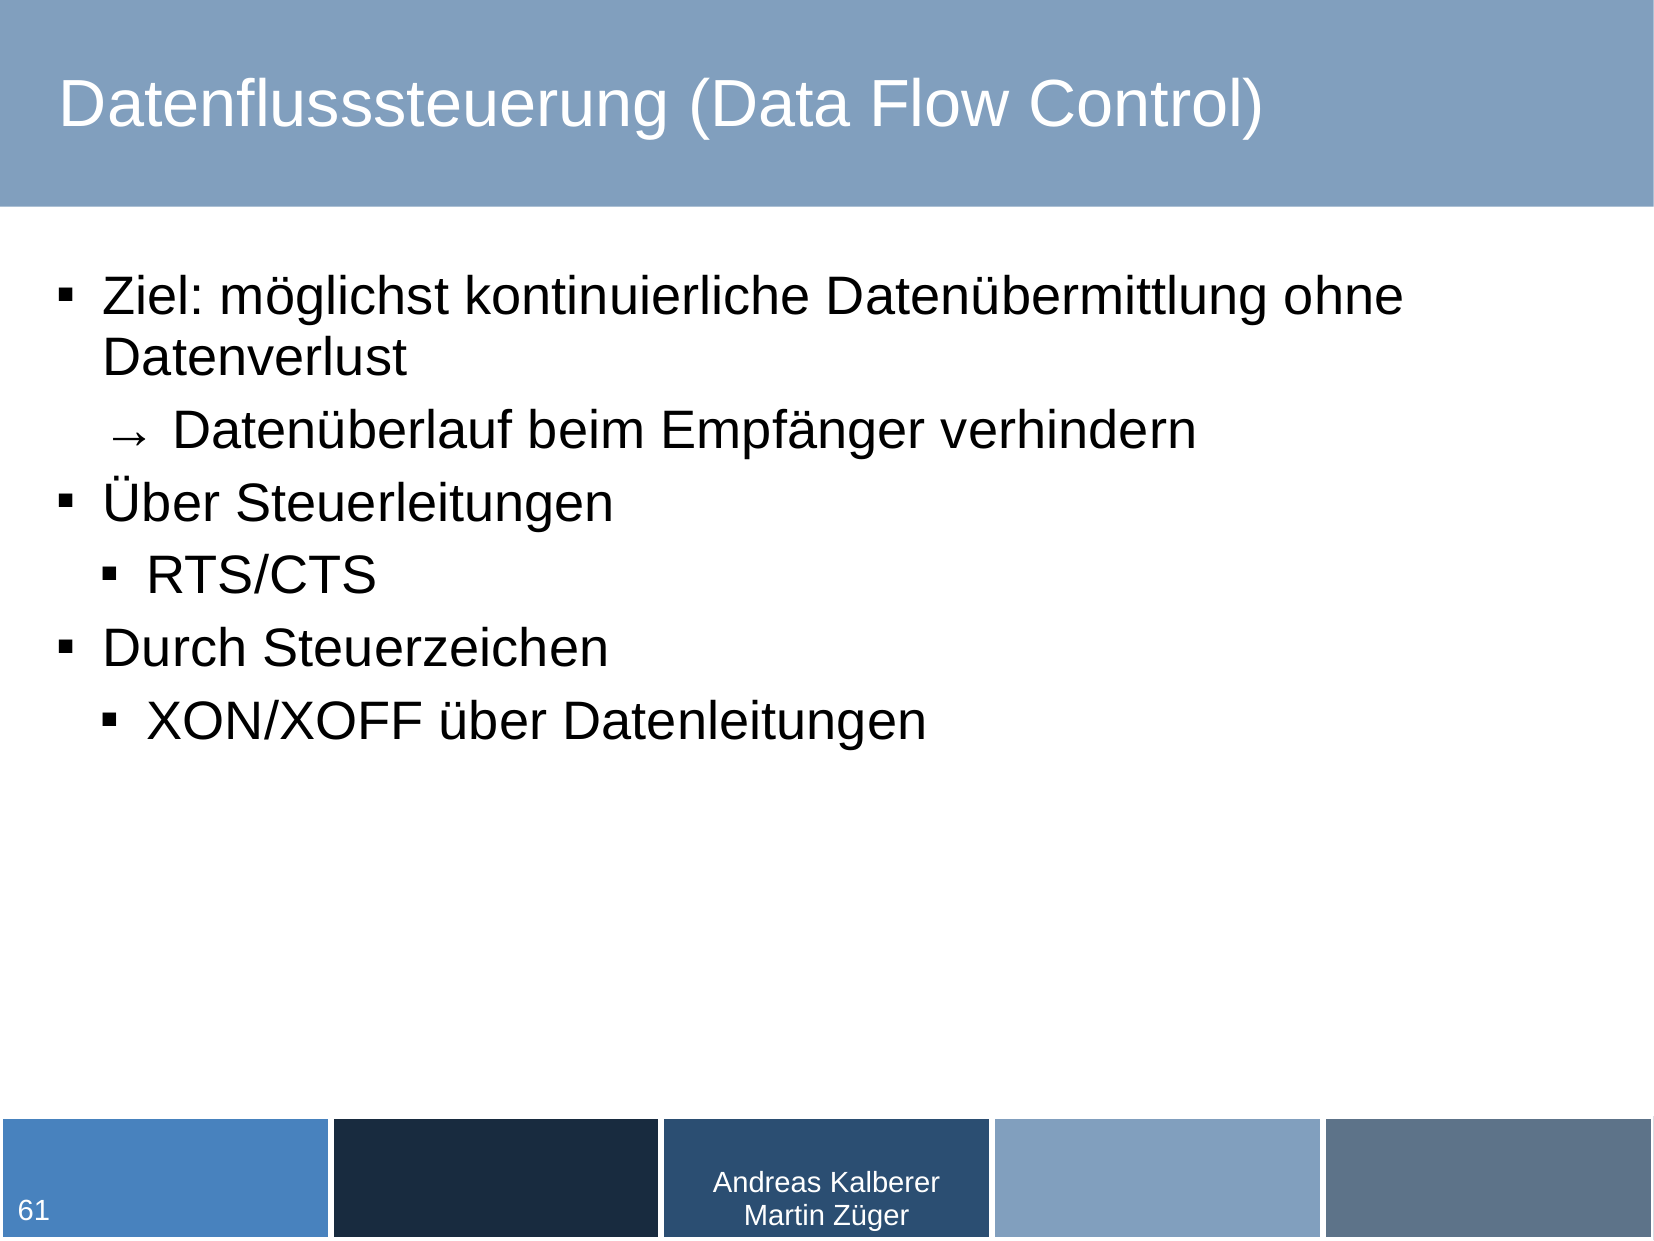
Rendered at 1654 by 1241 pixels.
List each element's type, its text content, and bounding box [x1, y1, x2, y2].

list Ziel: möglichst kontinuierliche Datenübermittlung ohne Datenverlust → Datenüberlauf beim Empfänger verhindern Über Steuerleitungen RTS/CTS Durch Steuerzeichen XON/XOFF über Datenleitungen [59, 265, 1595, 986]
title Datenflusssteuerung (Data Flow Control) [59, 29, 1595, 178]
